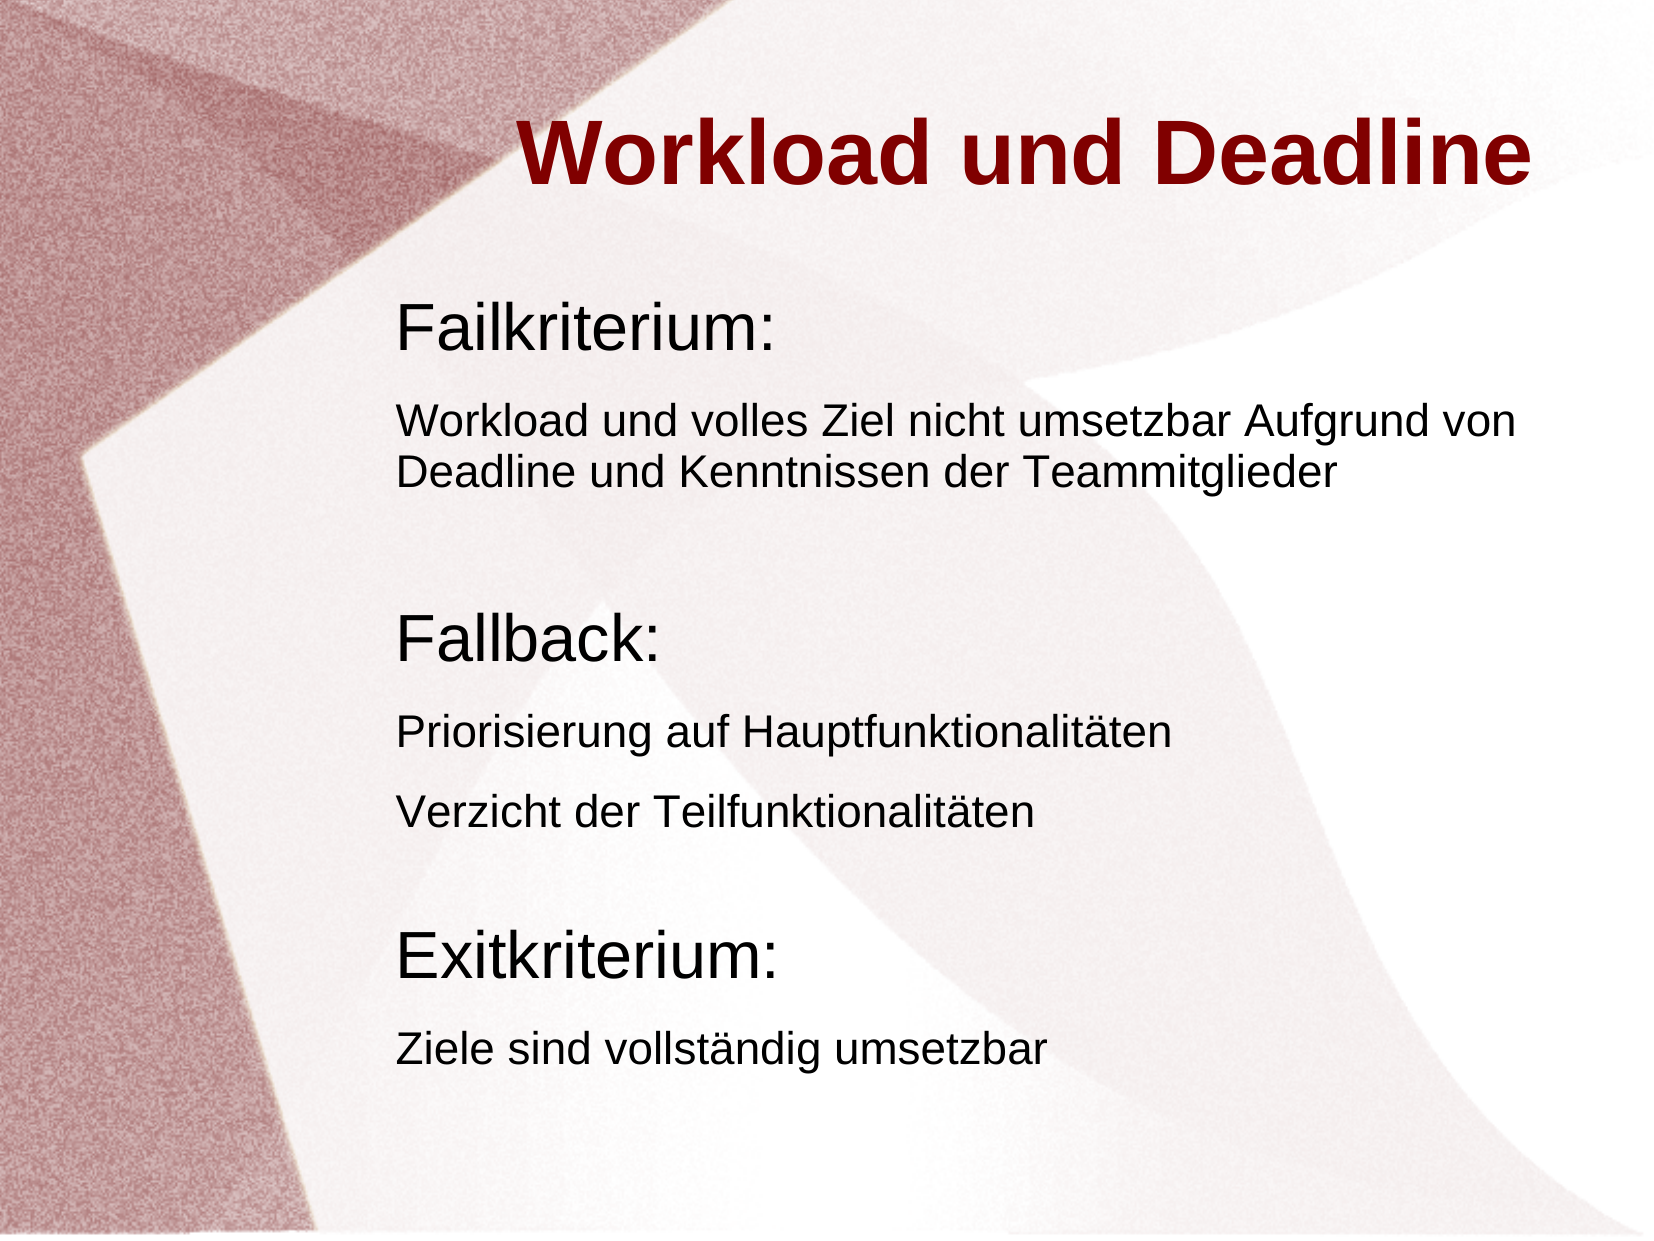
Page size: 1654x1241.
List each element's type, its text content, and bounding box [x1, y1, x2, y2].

picture [0, 0, 1654, 1241]
title Workload und Deadline [94, 49, 1536, 257]
list Failkriterium: Workload und volles Ziel nicht umsetzbar Aufgrund von Deadline und Kenntnissen der Teammitglieder Fallback: Priorisierung auf Hauptfunktionalitäten Verzicht der Teilfunktionalitäten Exitkriterium: Ziele sind vollständig umsetzbar [324, 290, 1601, 1073]
